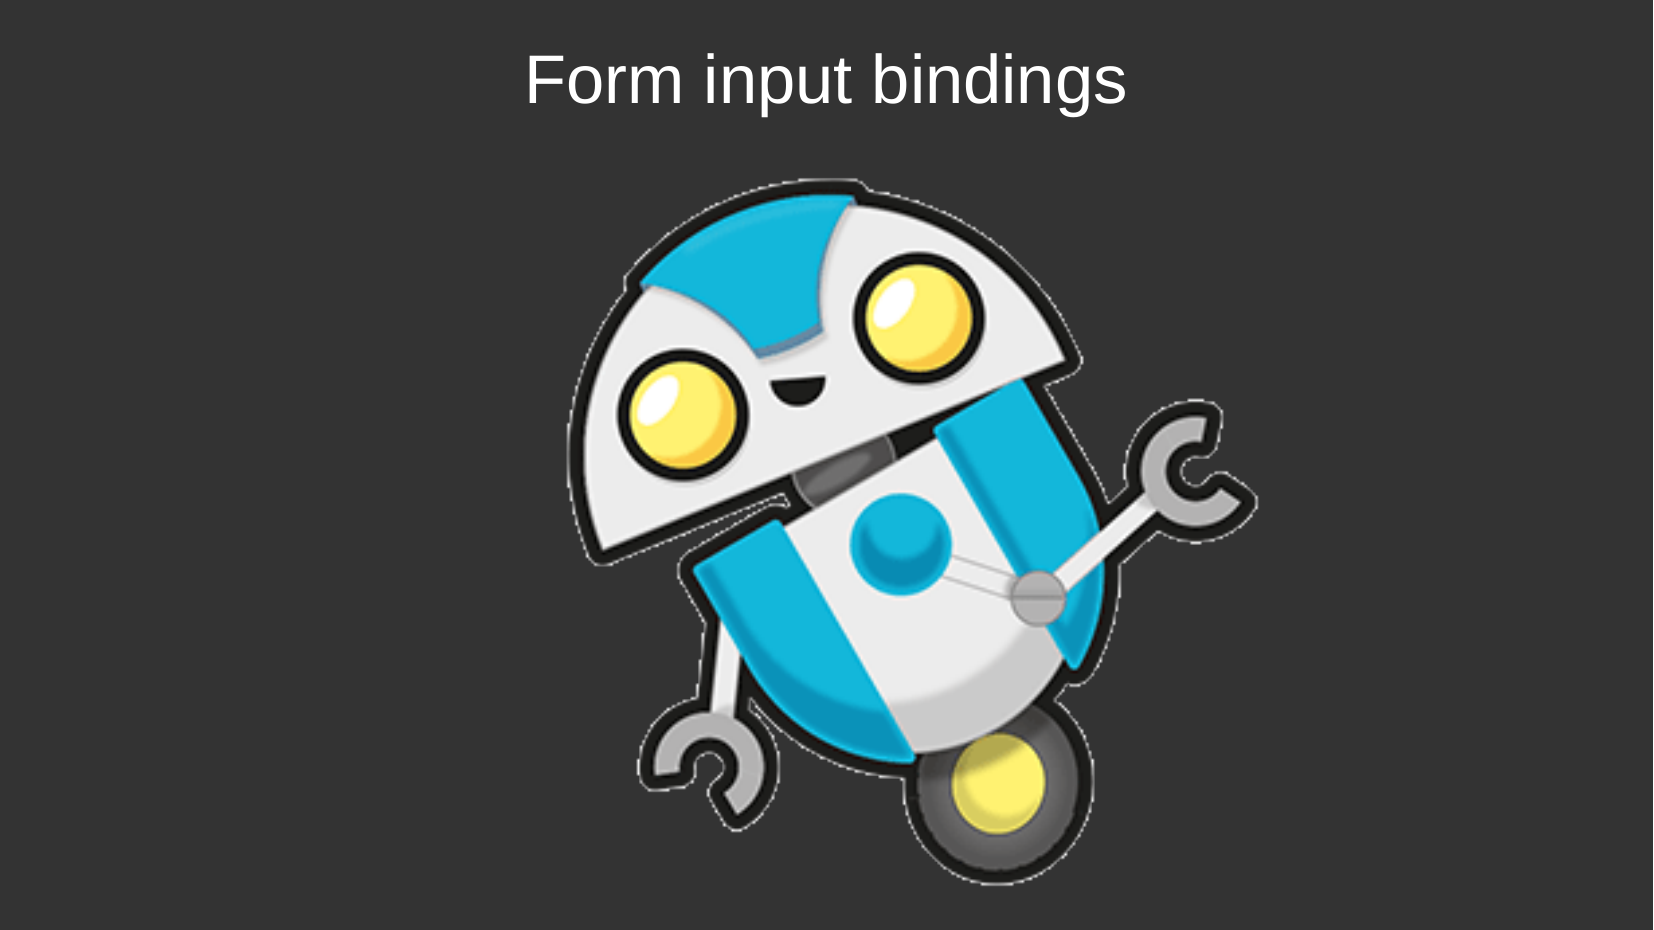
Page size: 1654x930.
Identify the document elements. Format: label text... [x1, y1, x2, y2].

picture [544, 142, 1280, 905]
title Form input bindings [82, 1, 1571, 157]
